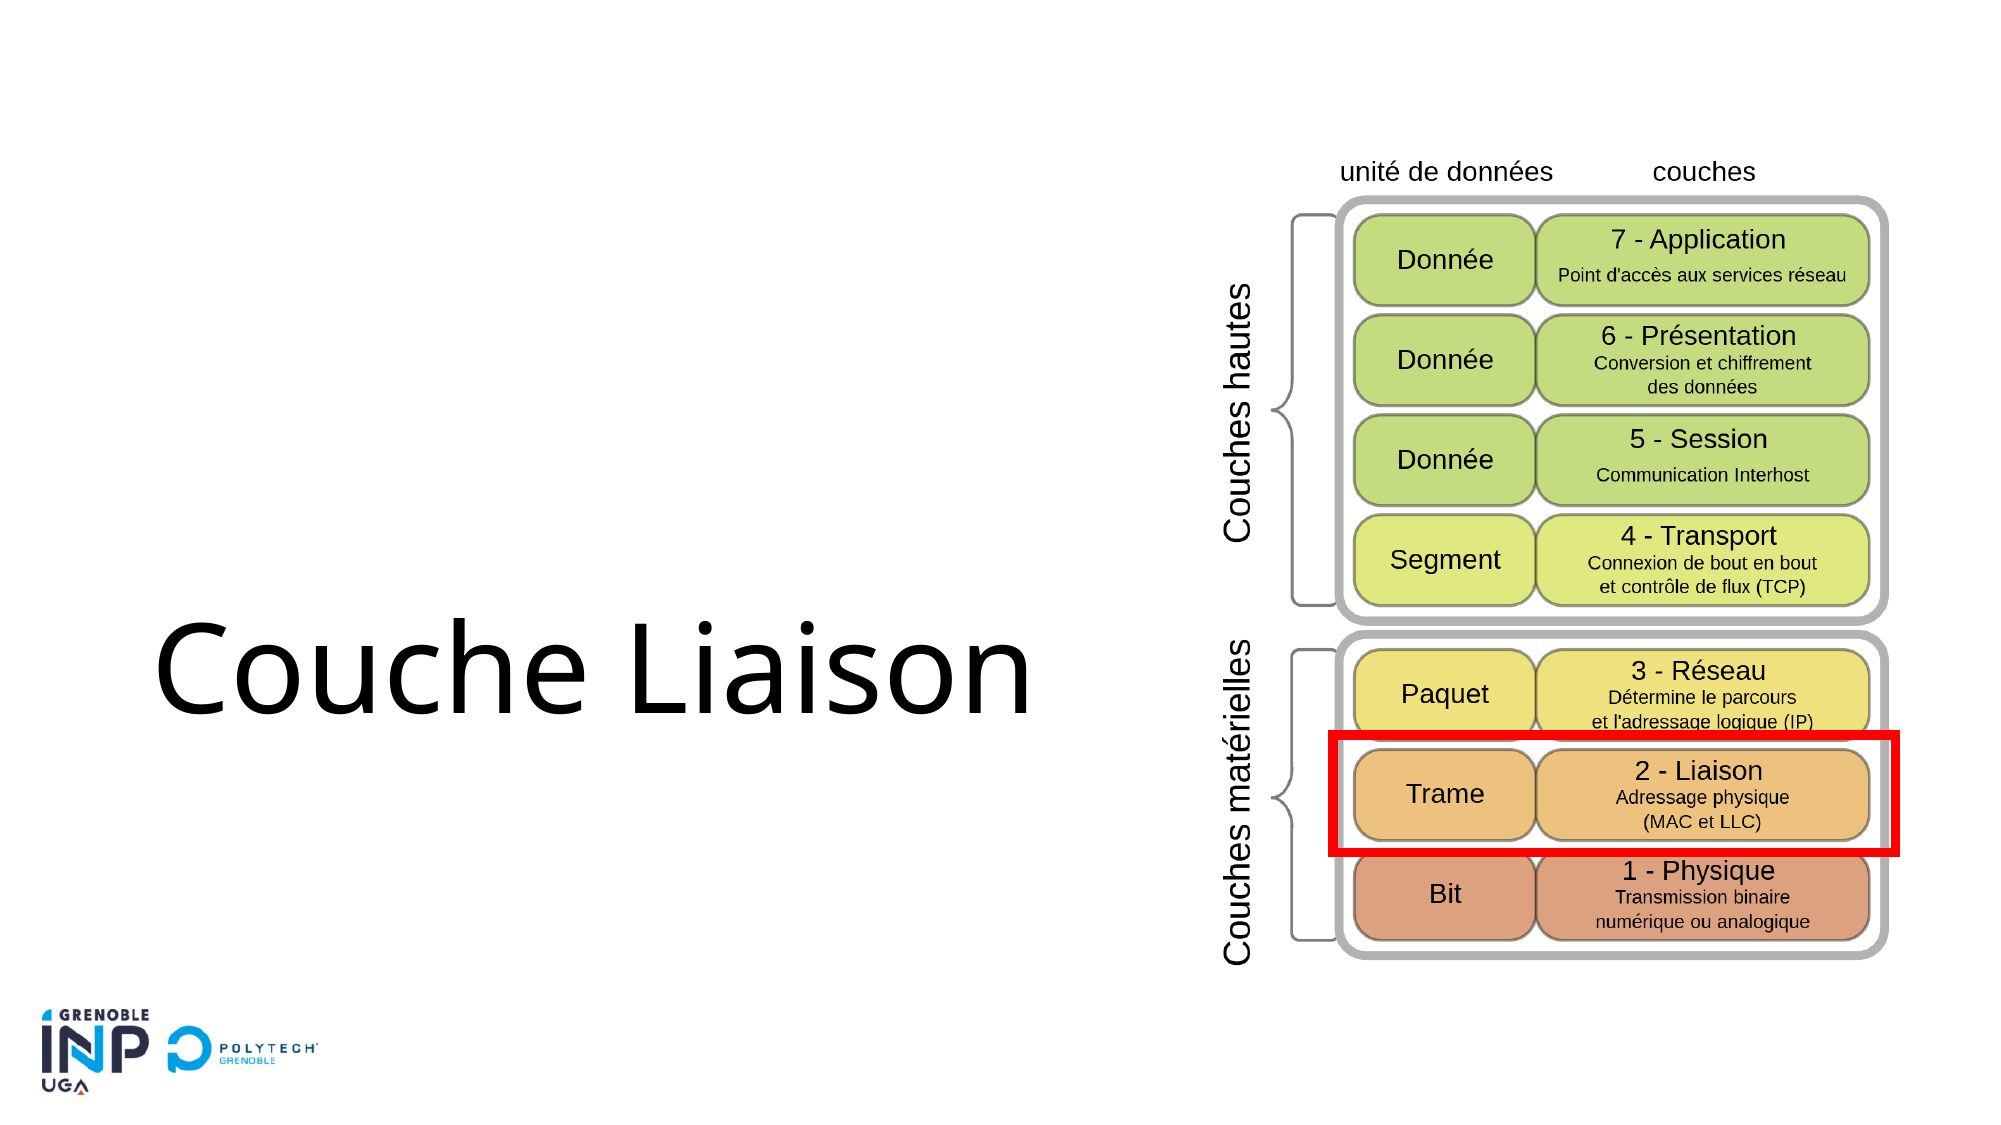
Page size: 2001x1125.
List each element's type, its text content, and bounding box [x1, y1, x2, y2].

picture [42, 1009, 318, 1095]
picture [1207, 151, 1928, 999]
title Couche Liaison [136, 280, 1207, 749]
